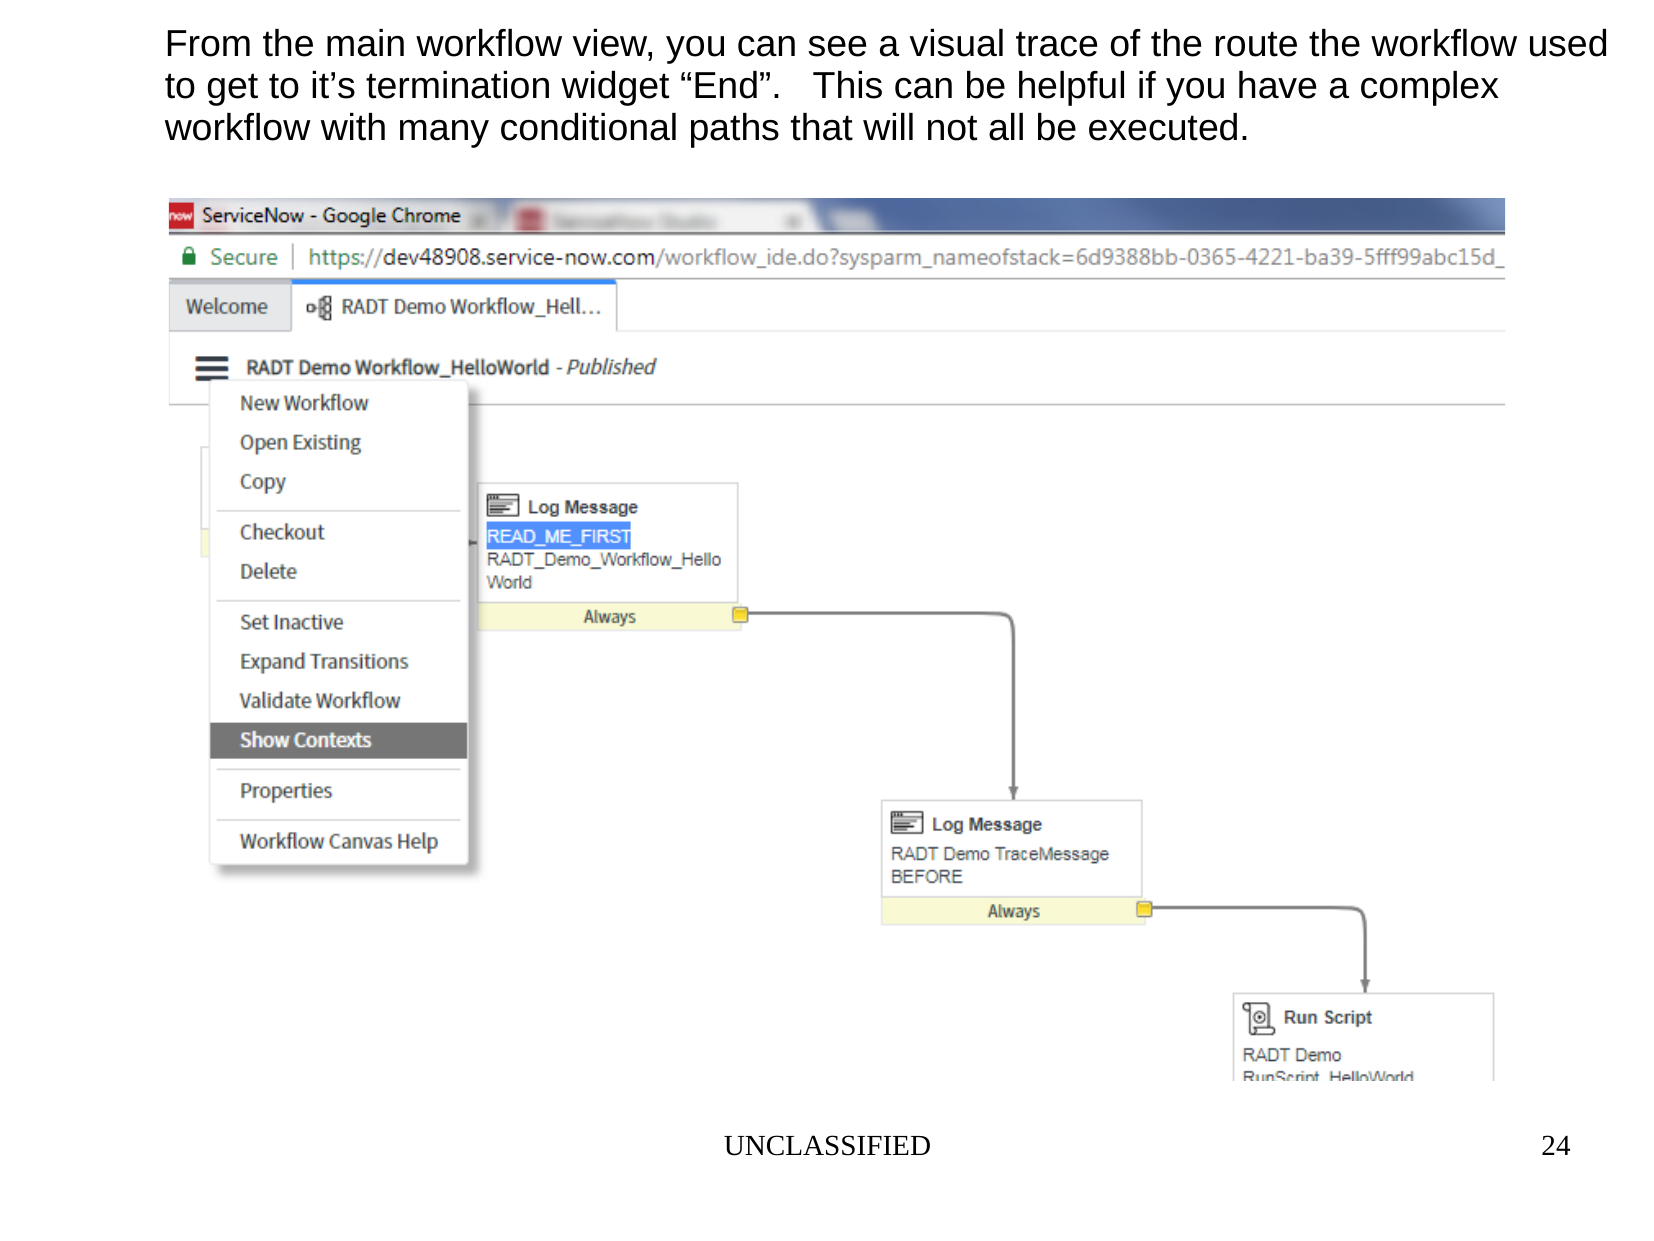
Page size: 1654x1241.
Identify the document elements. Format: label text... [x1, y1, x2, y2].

text_box From the main workflow view, you can see a visual trace of the route the workflow used to get to it’s termination widget “End”. This can be helpful if you have a complex workflow with many conditional paths that will not all be executed. [150, 15, 1636, 198]
picture [168, 198, 1506, 1081]
